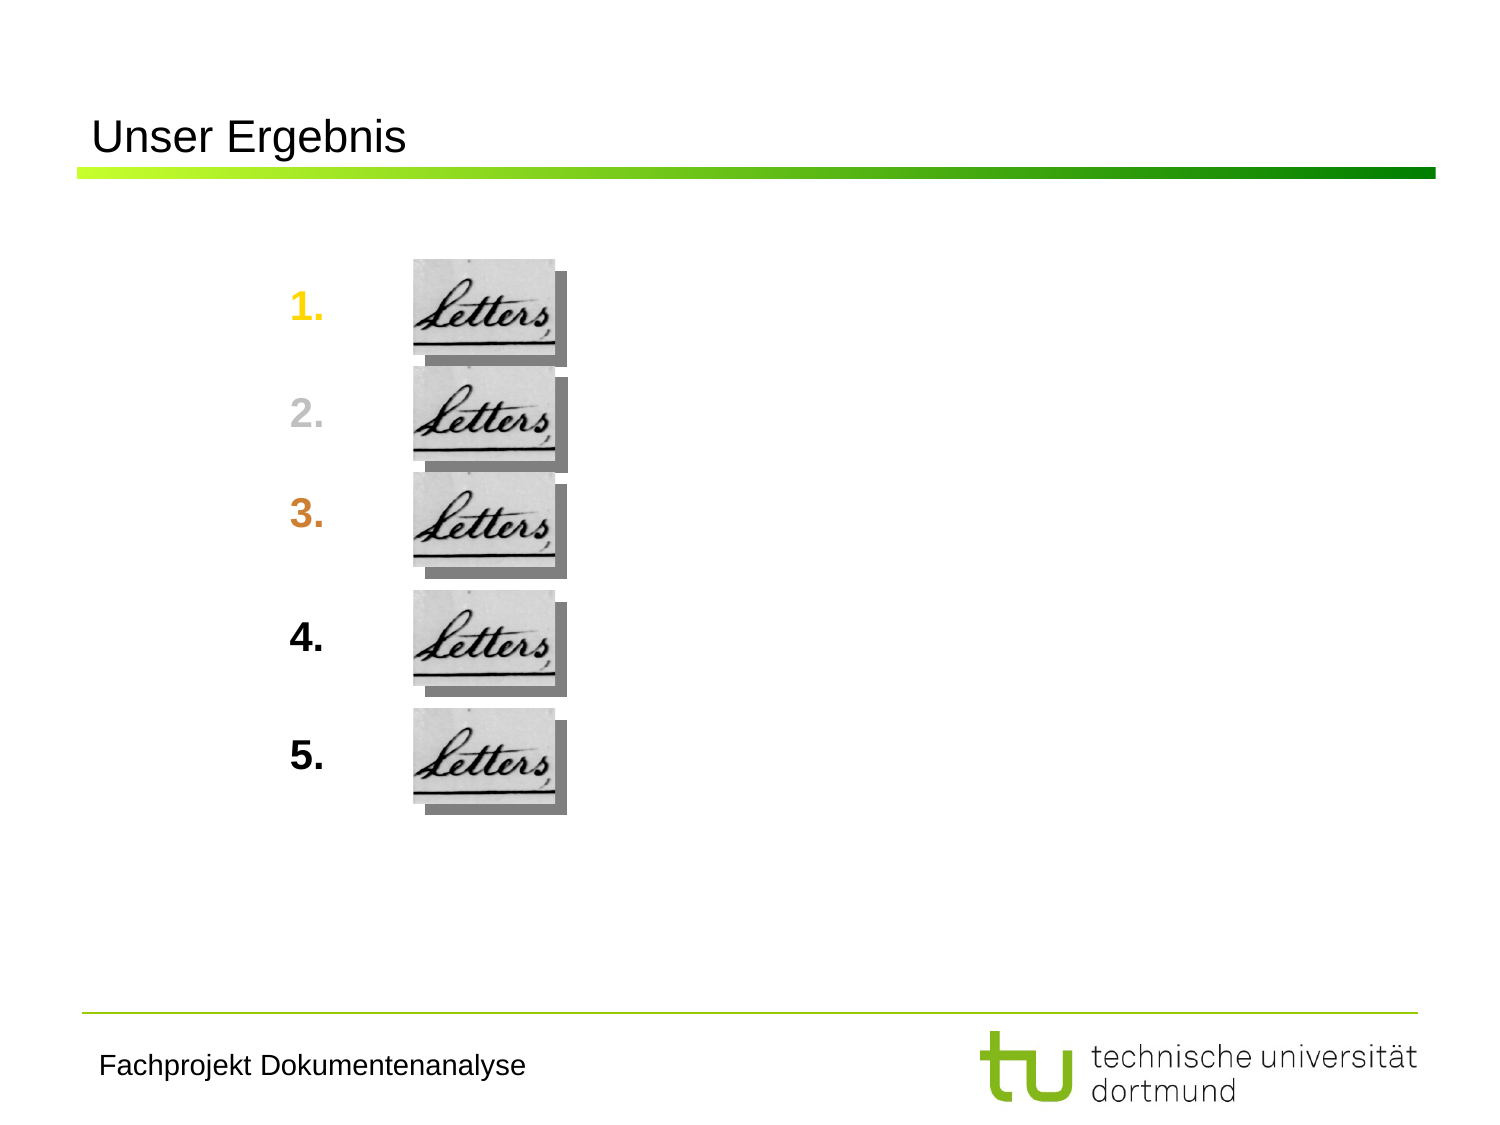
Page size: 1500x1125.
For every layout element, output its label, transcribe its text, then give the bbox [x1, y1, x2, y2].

picture [413, 259, 556, 355]
text_box 2. [200, 377, 414, 478]
text_box 1. [200, 271, 414, 337]
text_box 5. [200, 720, 414, 786]
picture [413, 366, 556, 461]
picture [413, 472, 556, 567]
picture [980, 1031, 1418, 1111]
title Unser Ergebnis [76, 7, 1418, 170]
text_box 3. [200, 478, 414, 544]
picture [413, 590, 556, 686]
text_box 4. [200, 602, 414, 668]
picture [413, 708, 556, 804]
